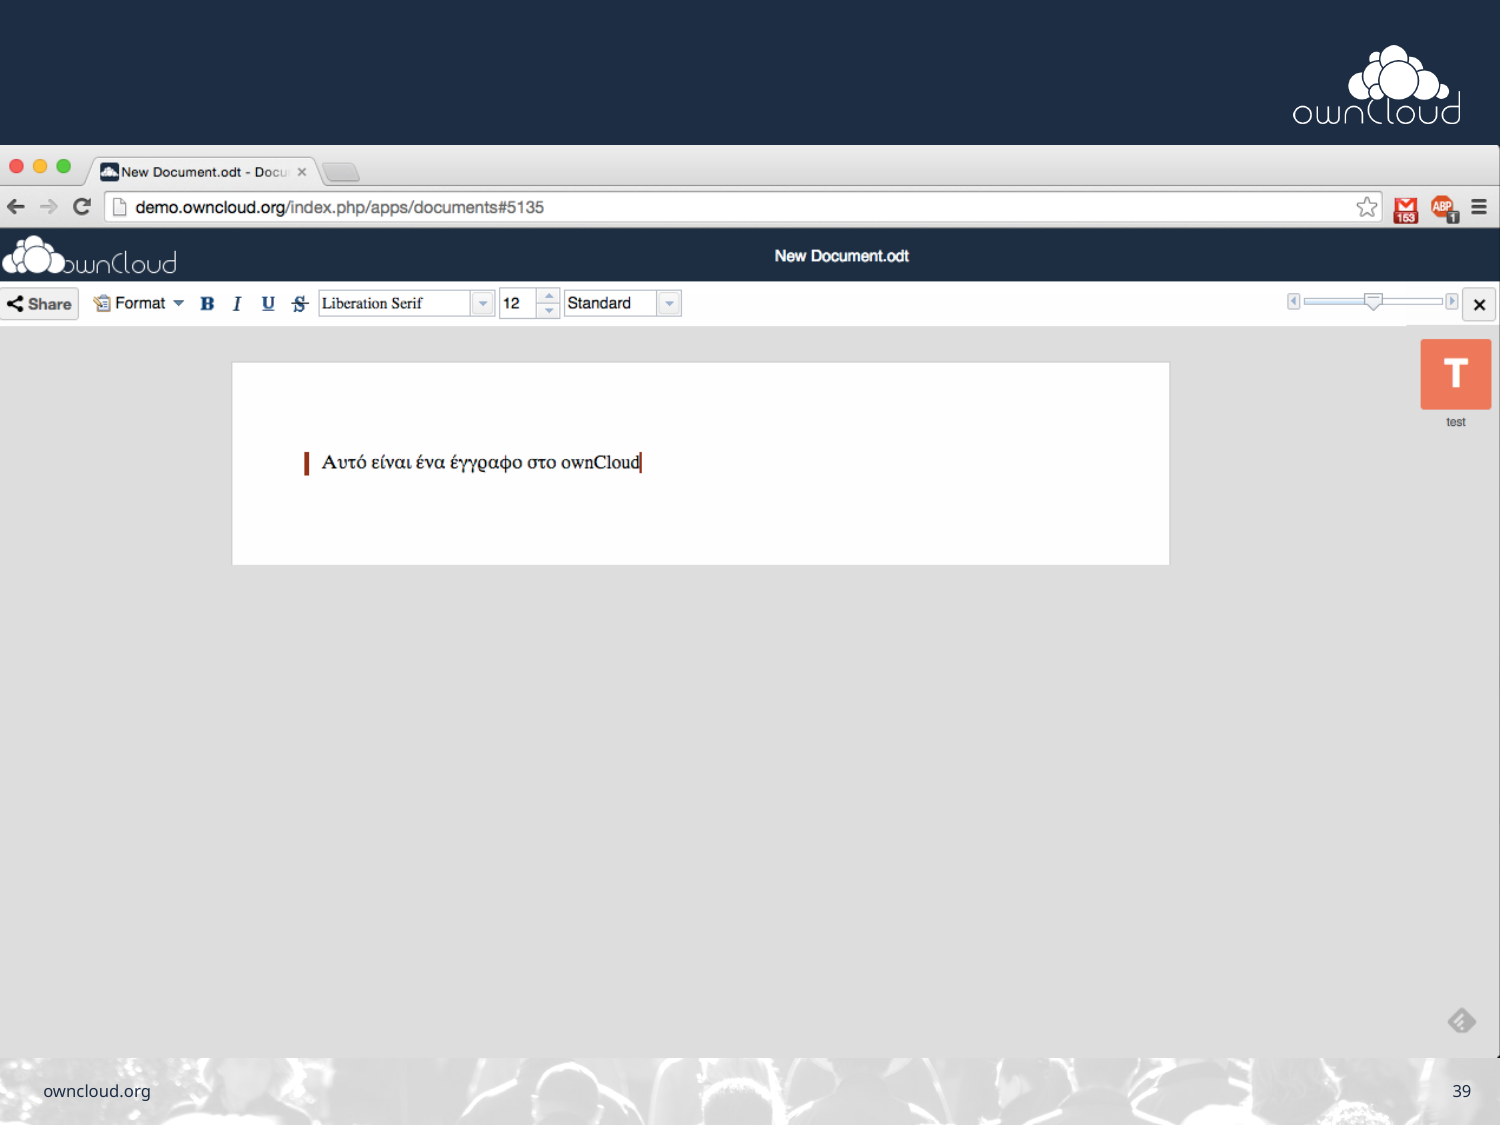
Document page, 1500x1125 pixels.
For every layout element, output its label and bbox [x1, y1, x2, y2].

picture [1293, 45, 1460, 124]
picture [0, 145, 1500, 1125]
